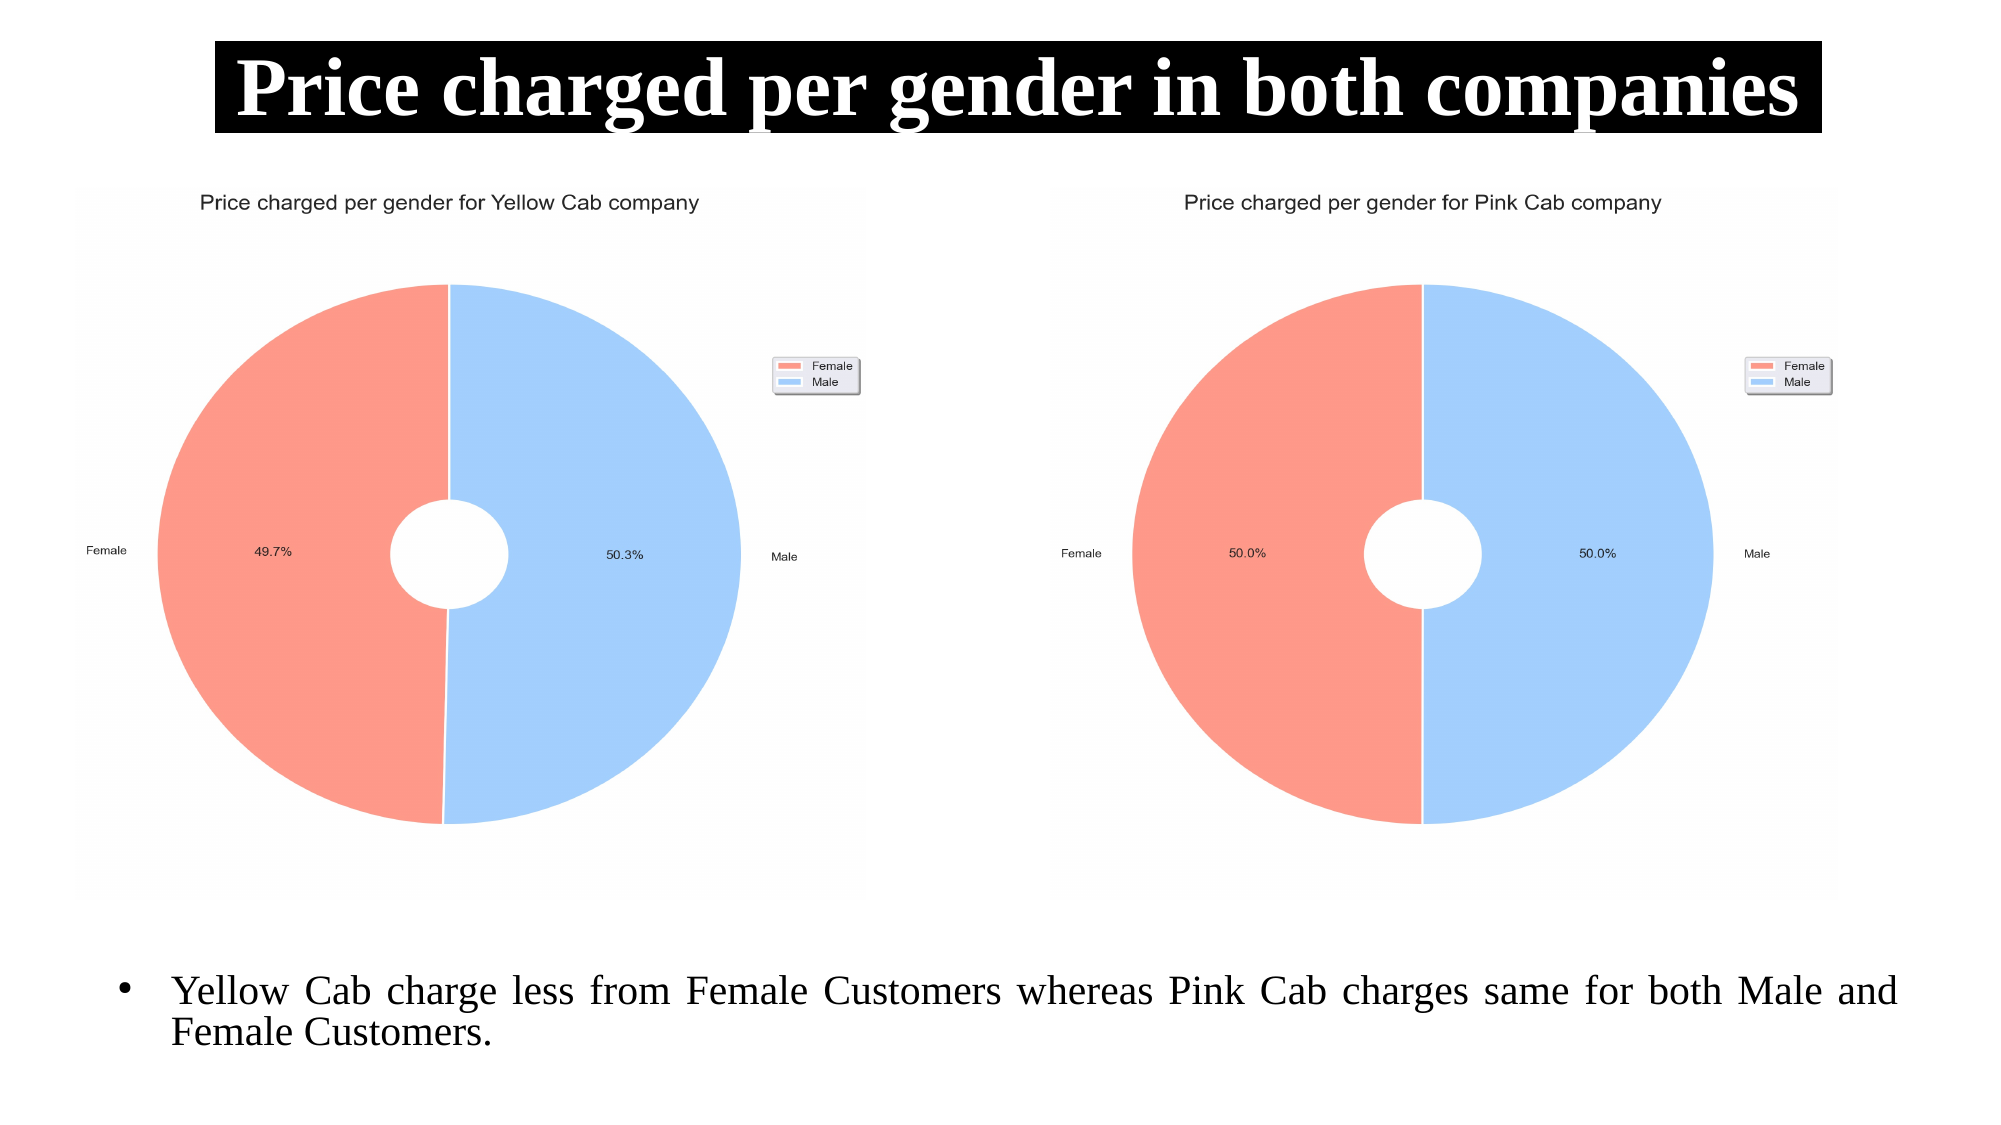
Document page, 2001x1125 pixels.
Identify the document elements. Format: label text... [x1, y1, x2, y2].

picture [1050, 187, 1838, 900]
title Price charged per gender in both companies [162, 0, 1876, 180]
list Yellow Cab charge less from Female Customers whereas Pink Cab charges same for both Male and Female Customers. [99, 937, 1900, 1088]
picture [75, 187, 866, 900]
